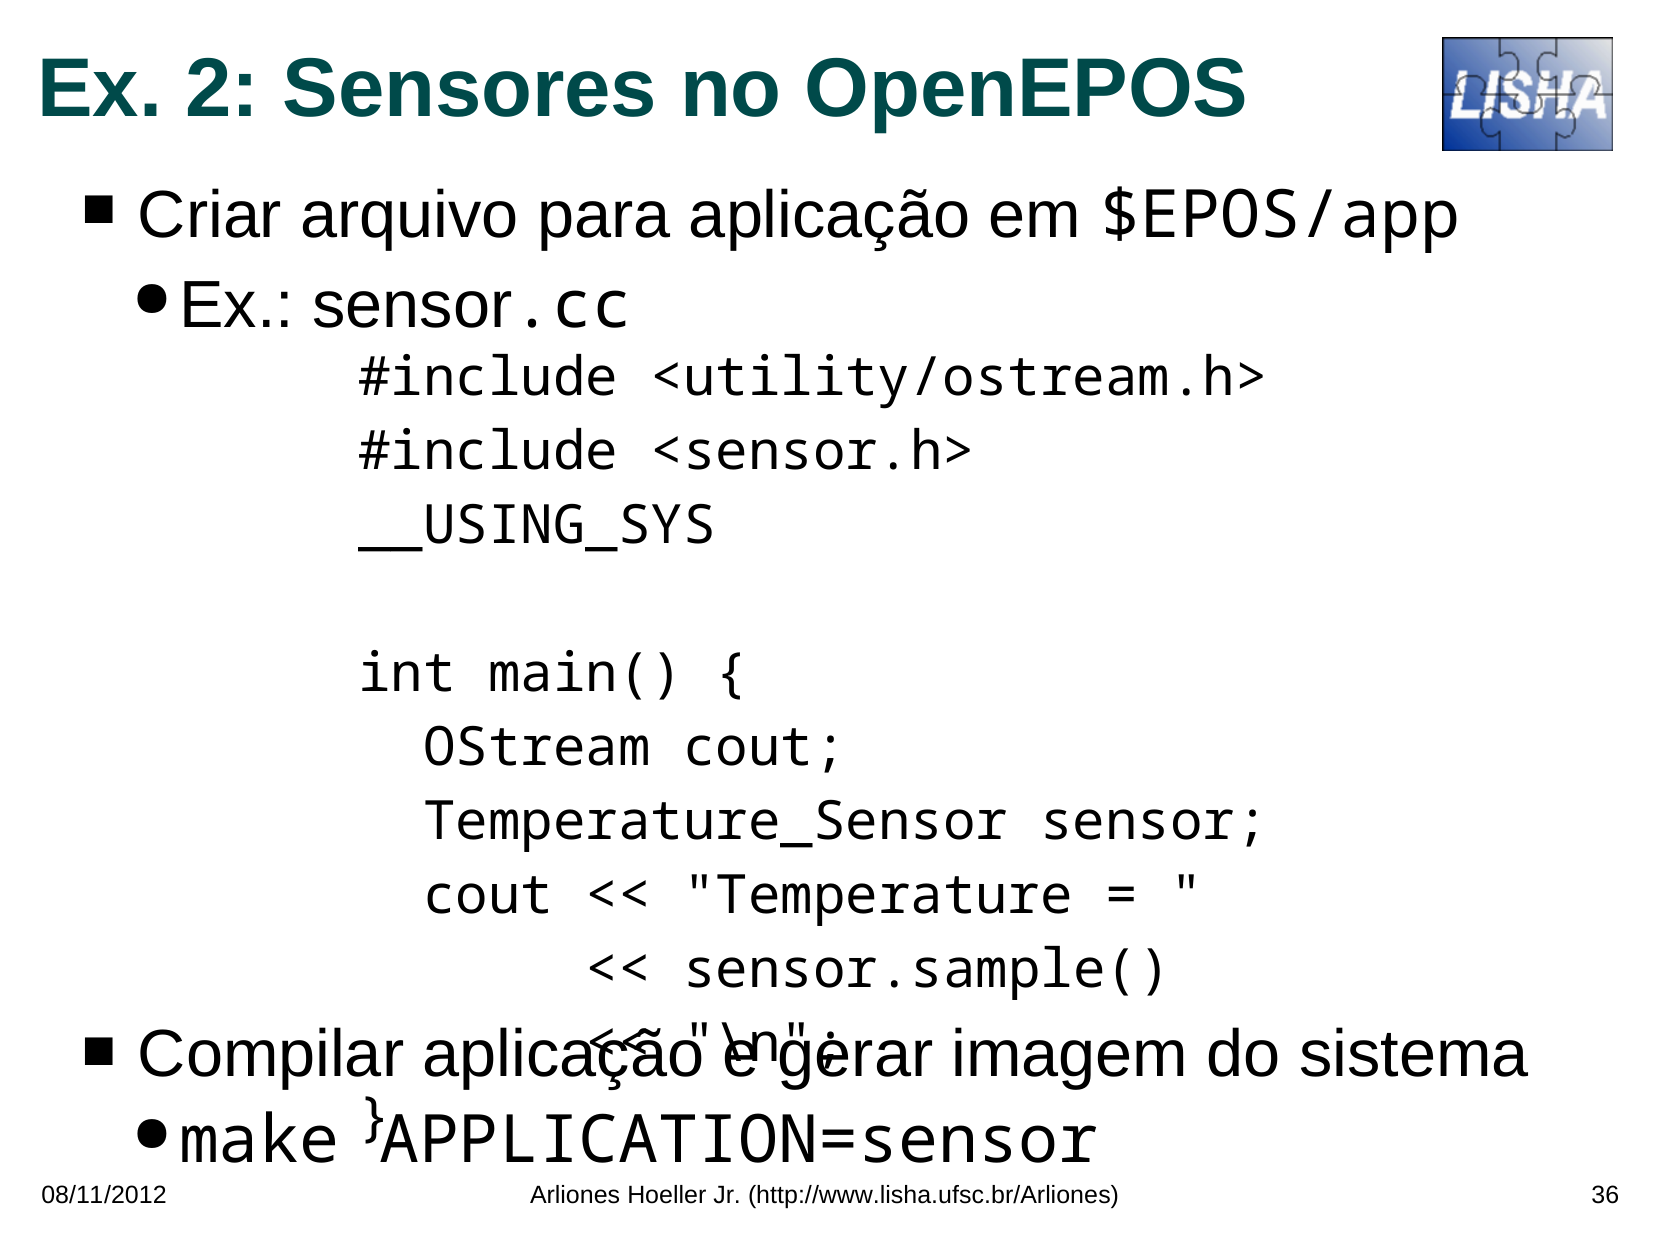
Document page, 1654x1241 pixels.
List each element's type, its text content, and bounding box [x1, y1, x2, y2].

title Ex. 2: Sensores no OpenEPOS [37, 6, 1426, 165]
list #include <utility/ostream.h> #include <sensor.h> __USING_SYS int main() { OStream cout; Temperature_Sensor sensor; cout << "Temperature = " << sensor.sample() << "\n"; } [358, 337, 1296, 1016]
picture [1442, 37, 1613, 151]
list Compilar aplicação e gerar imagem do sistema make APPLICATION=sensor [37, 1016, 1613, 1241]
list Criar arquivo para aplicação em $EPOS/app Ex.: sensor.cc [37, 165, 1613, 354]
